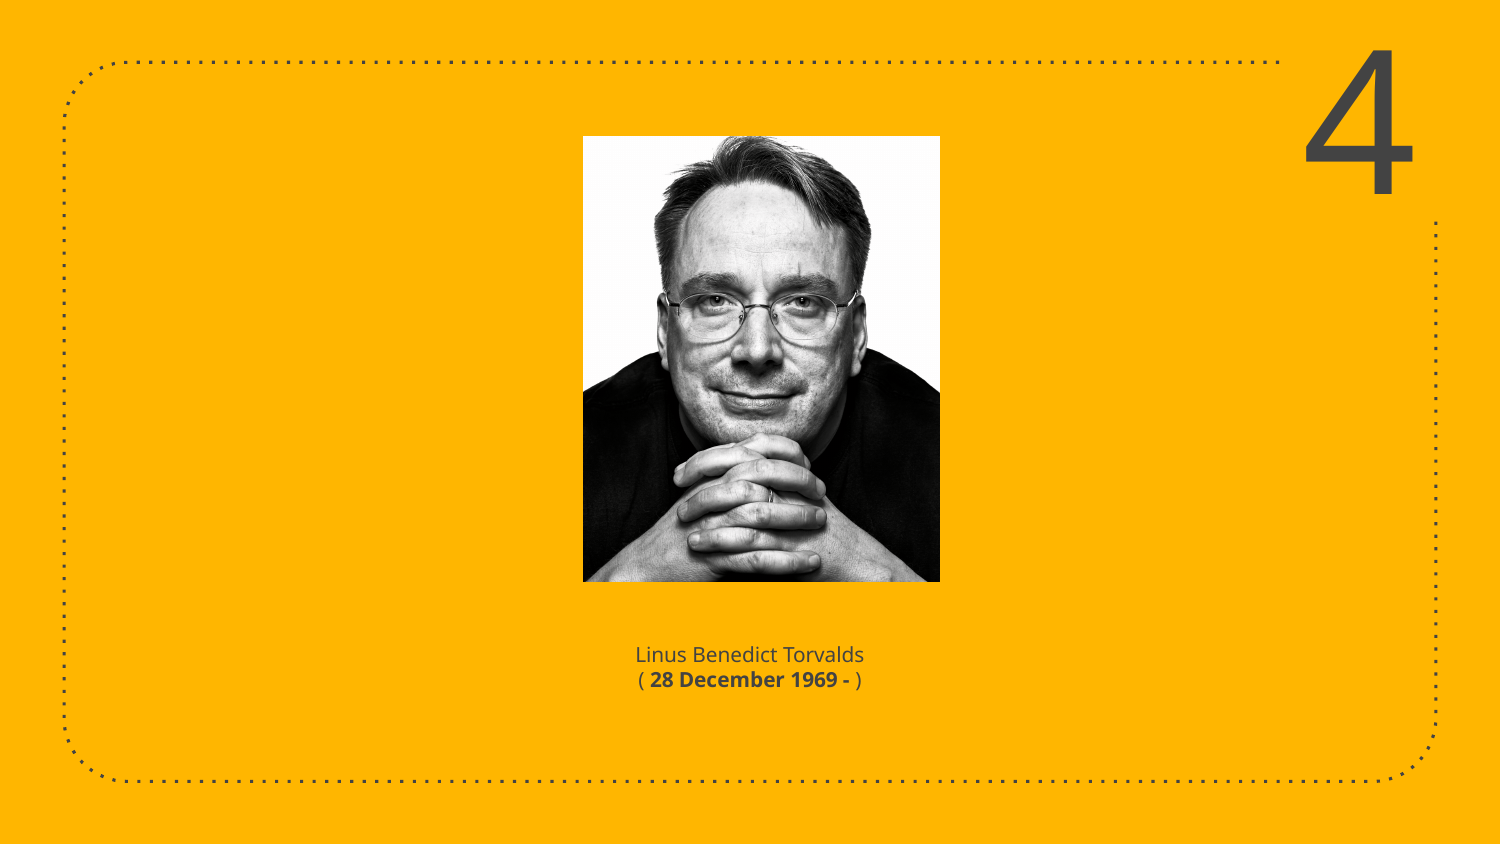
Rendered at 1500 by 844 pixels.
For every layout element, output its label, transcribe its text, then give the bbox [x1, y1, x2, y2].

title Linus Benedict Torvalds ( 28 December 1969 - ) [548, 633, 952, 707]
text_box 4 [1281, 0, 1439, 229]
picture [583, 136, 940, 582]
